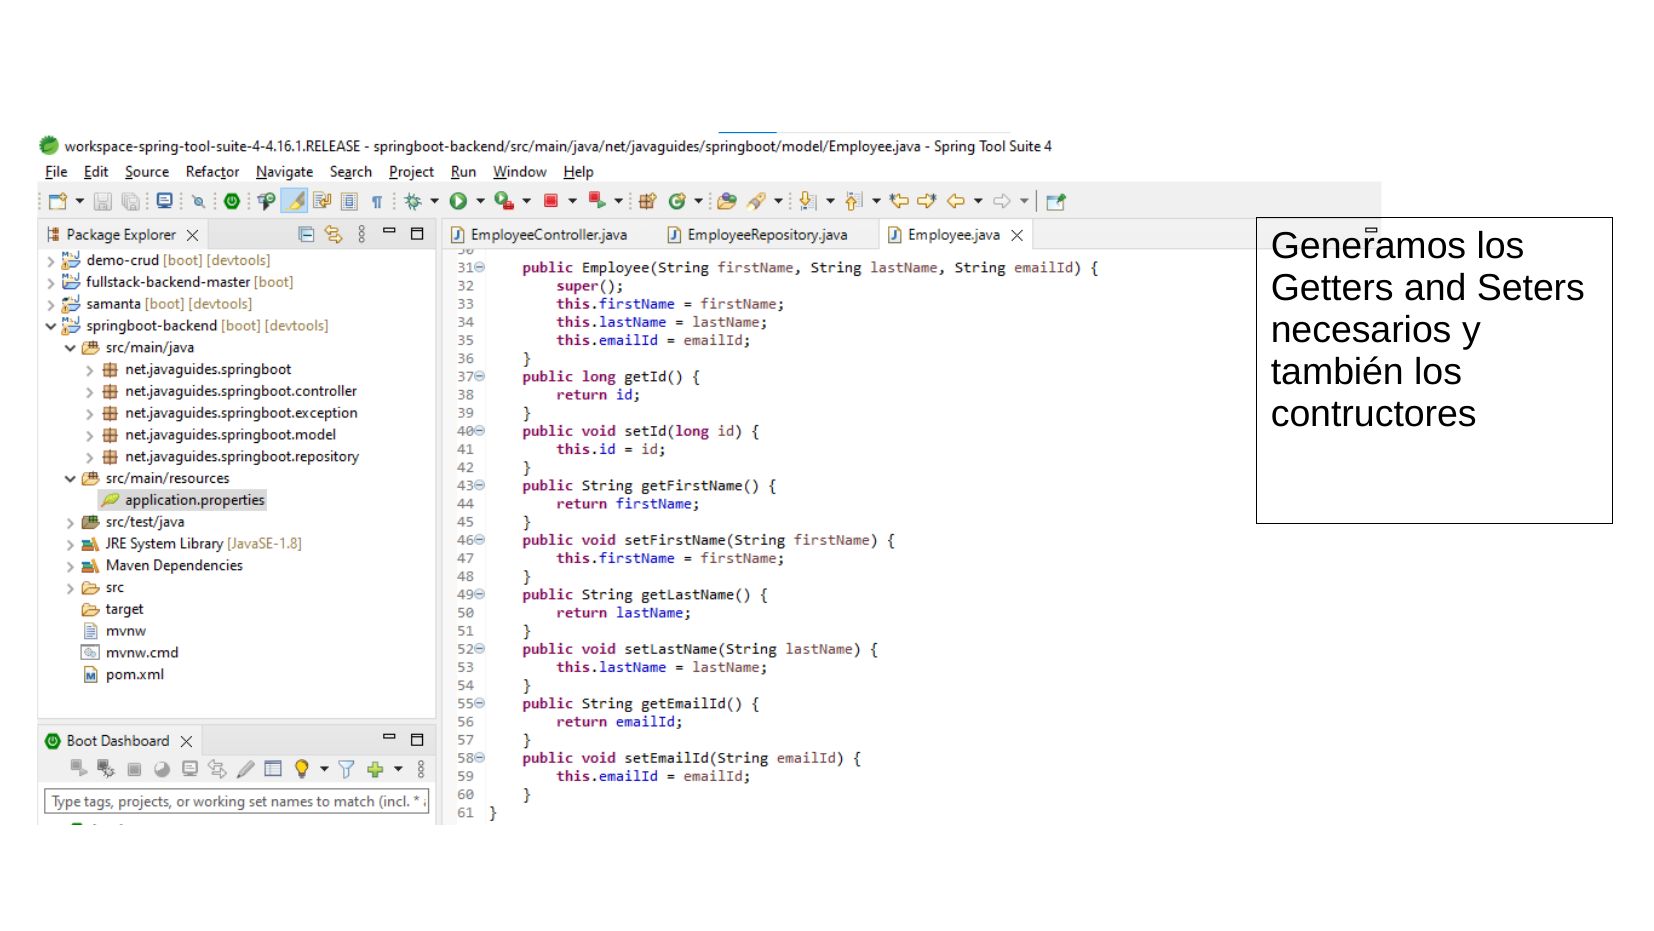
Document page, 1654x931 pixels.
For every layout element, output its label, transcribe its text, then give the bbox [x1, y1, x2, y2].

text_box Generamos los Getters and Seters necesarios y también los contructores [1256, 217, 1613, 524]
picture [37, 132, 1382, 825]
